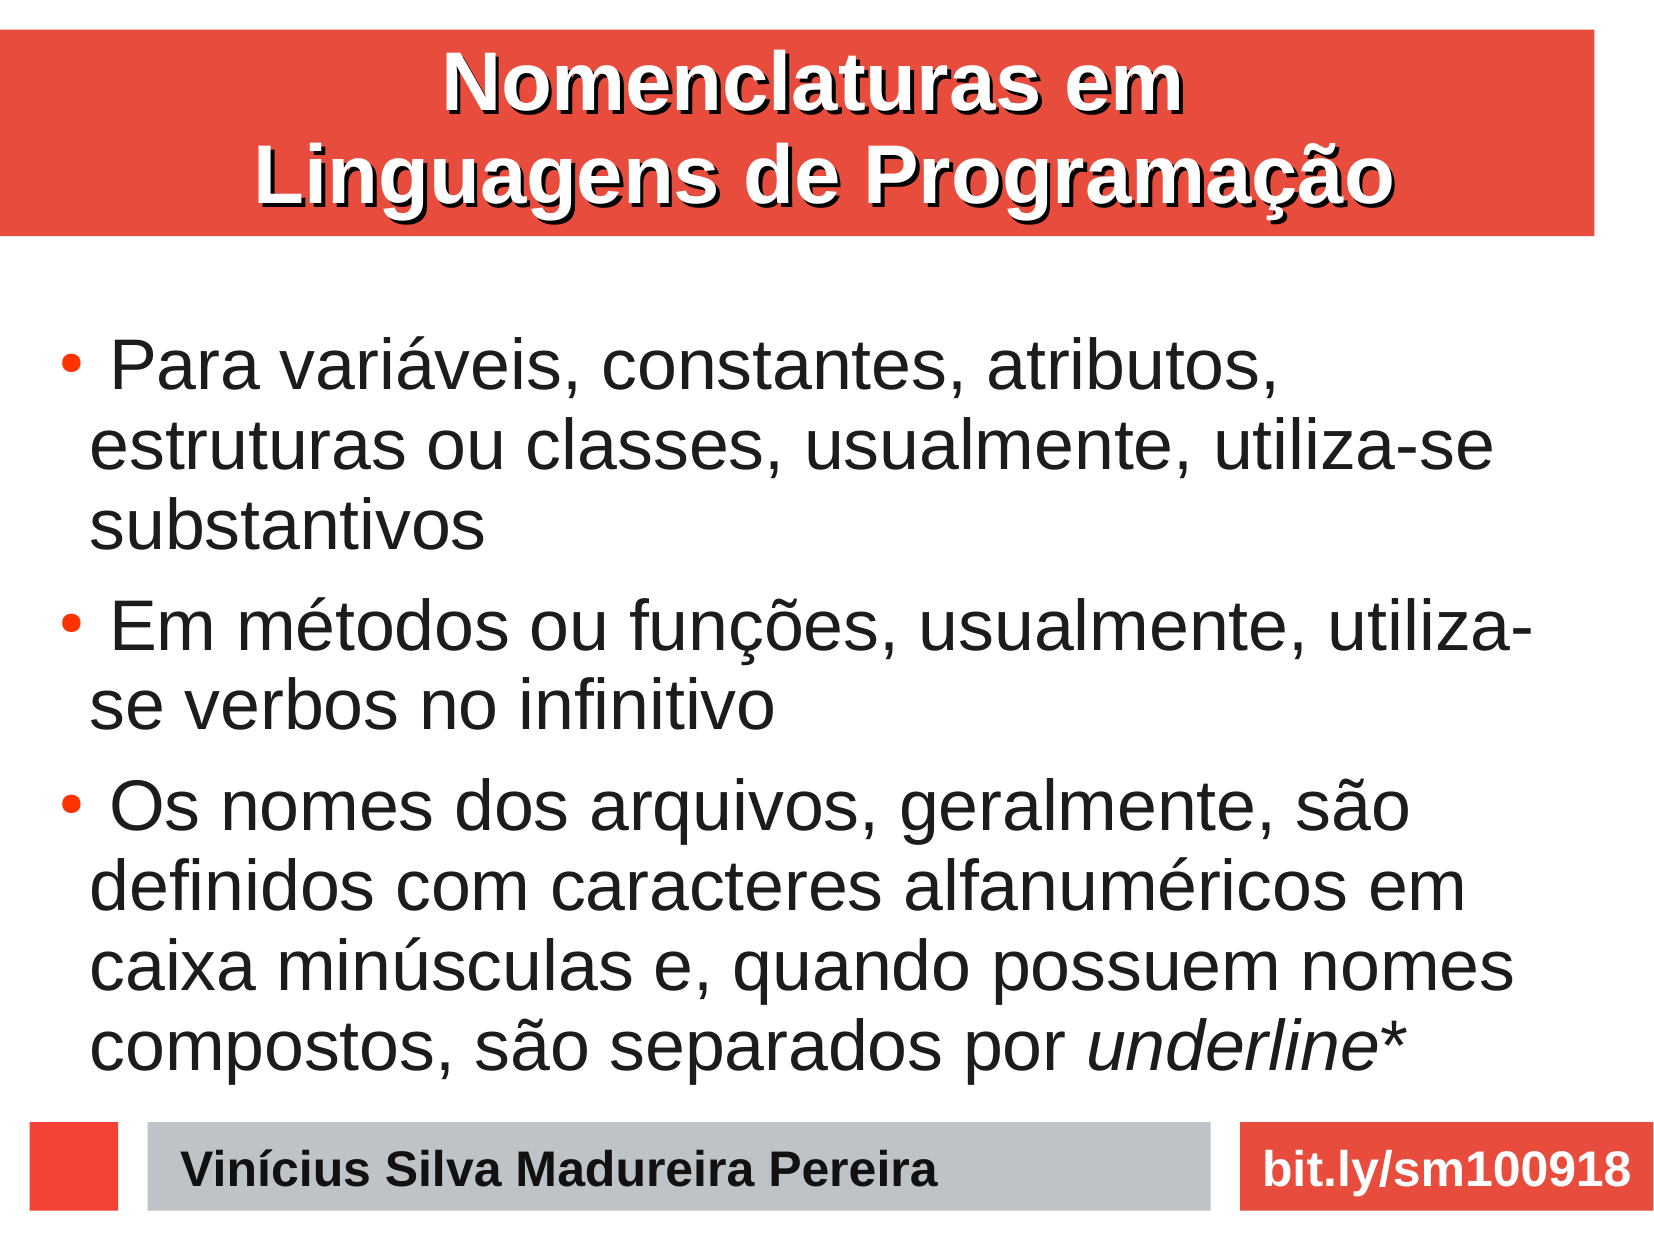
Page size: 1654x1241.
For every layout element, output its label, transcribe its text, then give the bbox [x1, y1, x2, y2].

text_box bit.ly/sm100918 [1228, 1133, 1654, 1205]
text_box Vinícius Silva Madureira Pereira [165, 1133, 1170, 1205]
list Para variáveis, constantes, atributos, estruturas ou classes, usualmente, utiliza-se substantivos Em métodos ou funções, usualmente, utiliza-se verbos no infinitivo Os nomes dos arquivos, geralmente, são definidos com caracteres alfanuméricos em caixa minúsculas e, quando possuem nomes compostos, são separados por underline* [59, 324, 1565, 1093]
title Nomenclaturas em Linguagens de Programação [253, 35, 1400, 207]
